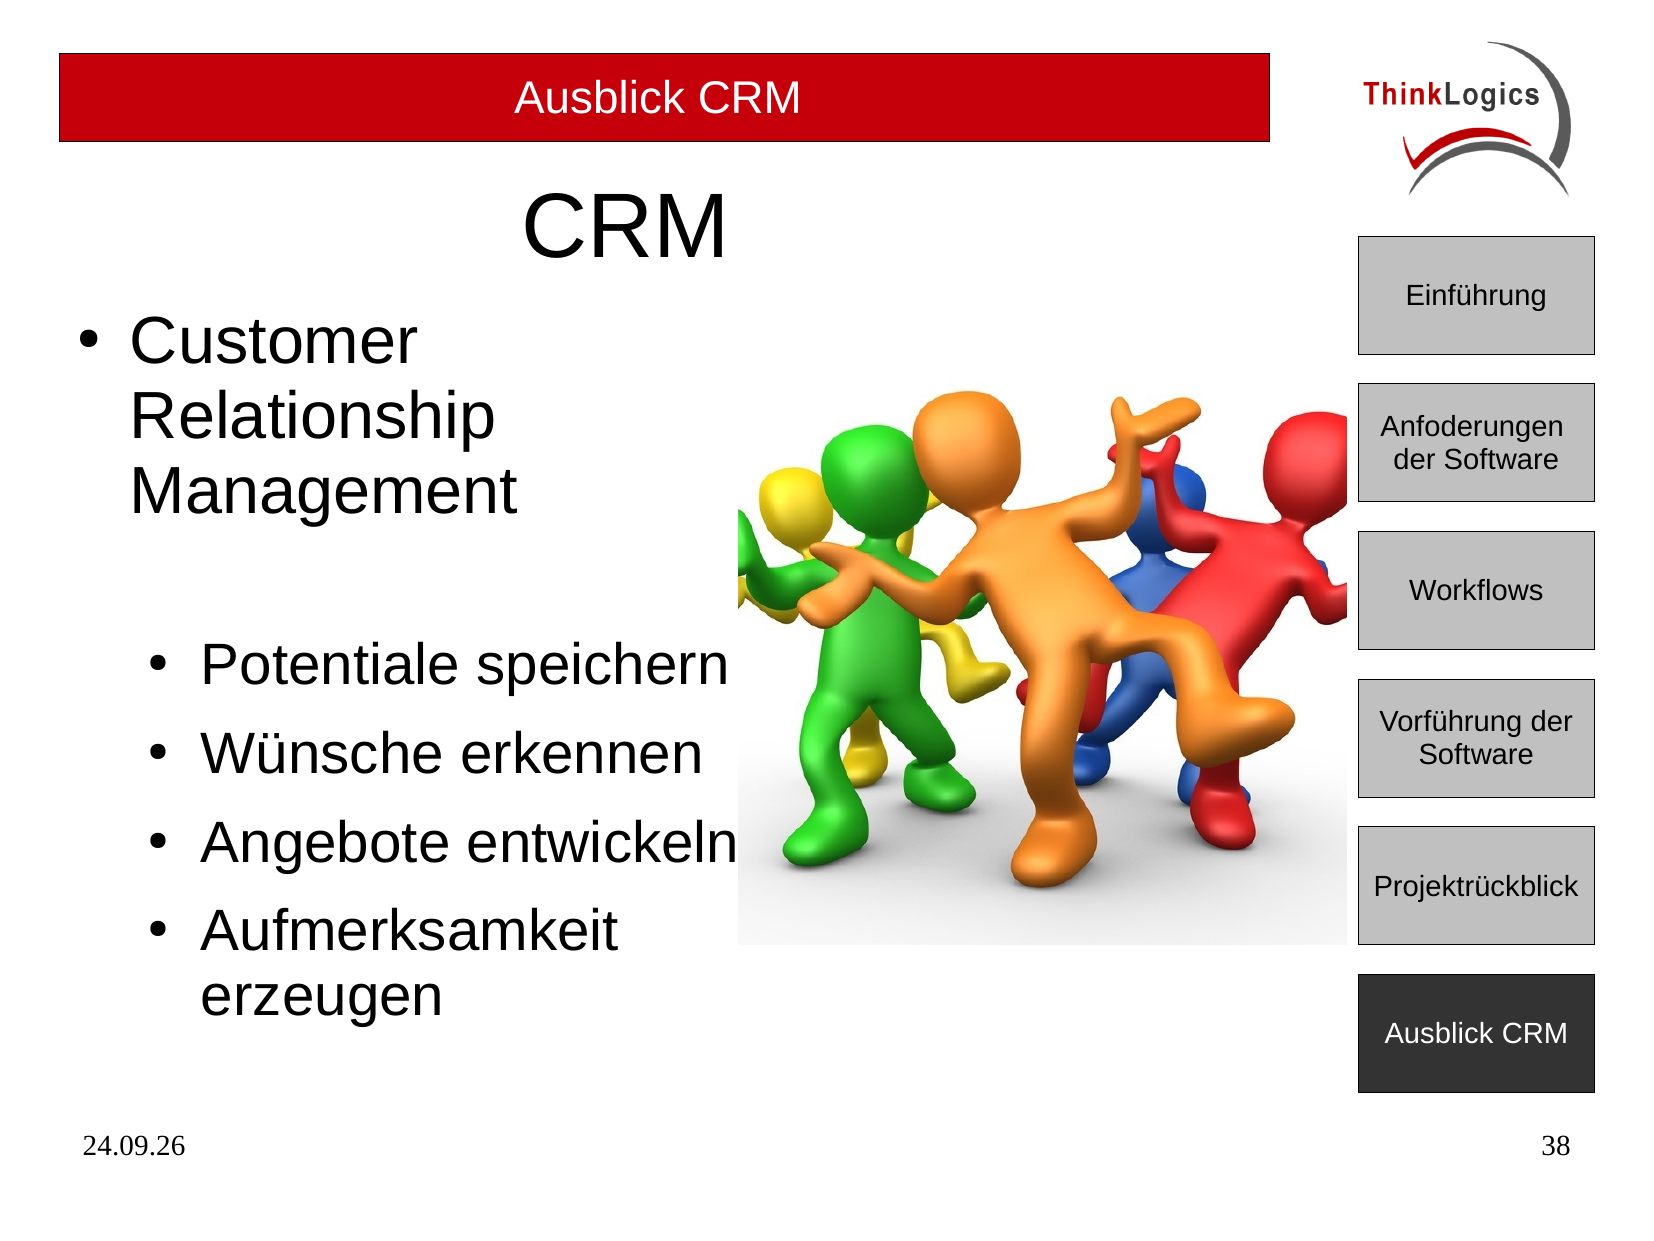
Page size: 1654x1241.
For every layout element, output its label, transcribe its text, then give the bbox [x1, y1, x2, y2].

text_box Ausblick CRM [59, 53, 1270, 127]
text_box Einführung [1358, 236, 1595, 355]
text_box [177, 325, 1447, 1093]
text_box Workflows [1358, 531, 1595, 650]
text_box Projektrückblick [1358, 826, 1595, 945]
picture [786, 336, 1347, 945]
picture [1345, 29, 1595, 207]
text_box Vorführung der Software [1358, 679, 1595, 798]
text_box Anfoderungen der Software [1358, 383, 1595, 502]
text_box Ausblick CRM [1358, 974, 1595, 1093]
title CRM [0, 127, 1371, 325]
list Customer Relationship Management Potentiale speichern Wünsche erkennen Angebote entwickeln Aufmerksamkeit erzeugen [59, 303, 786, 1034]
